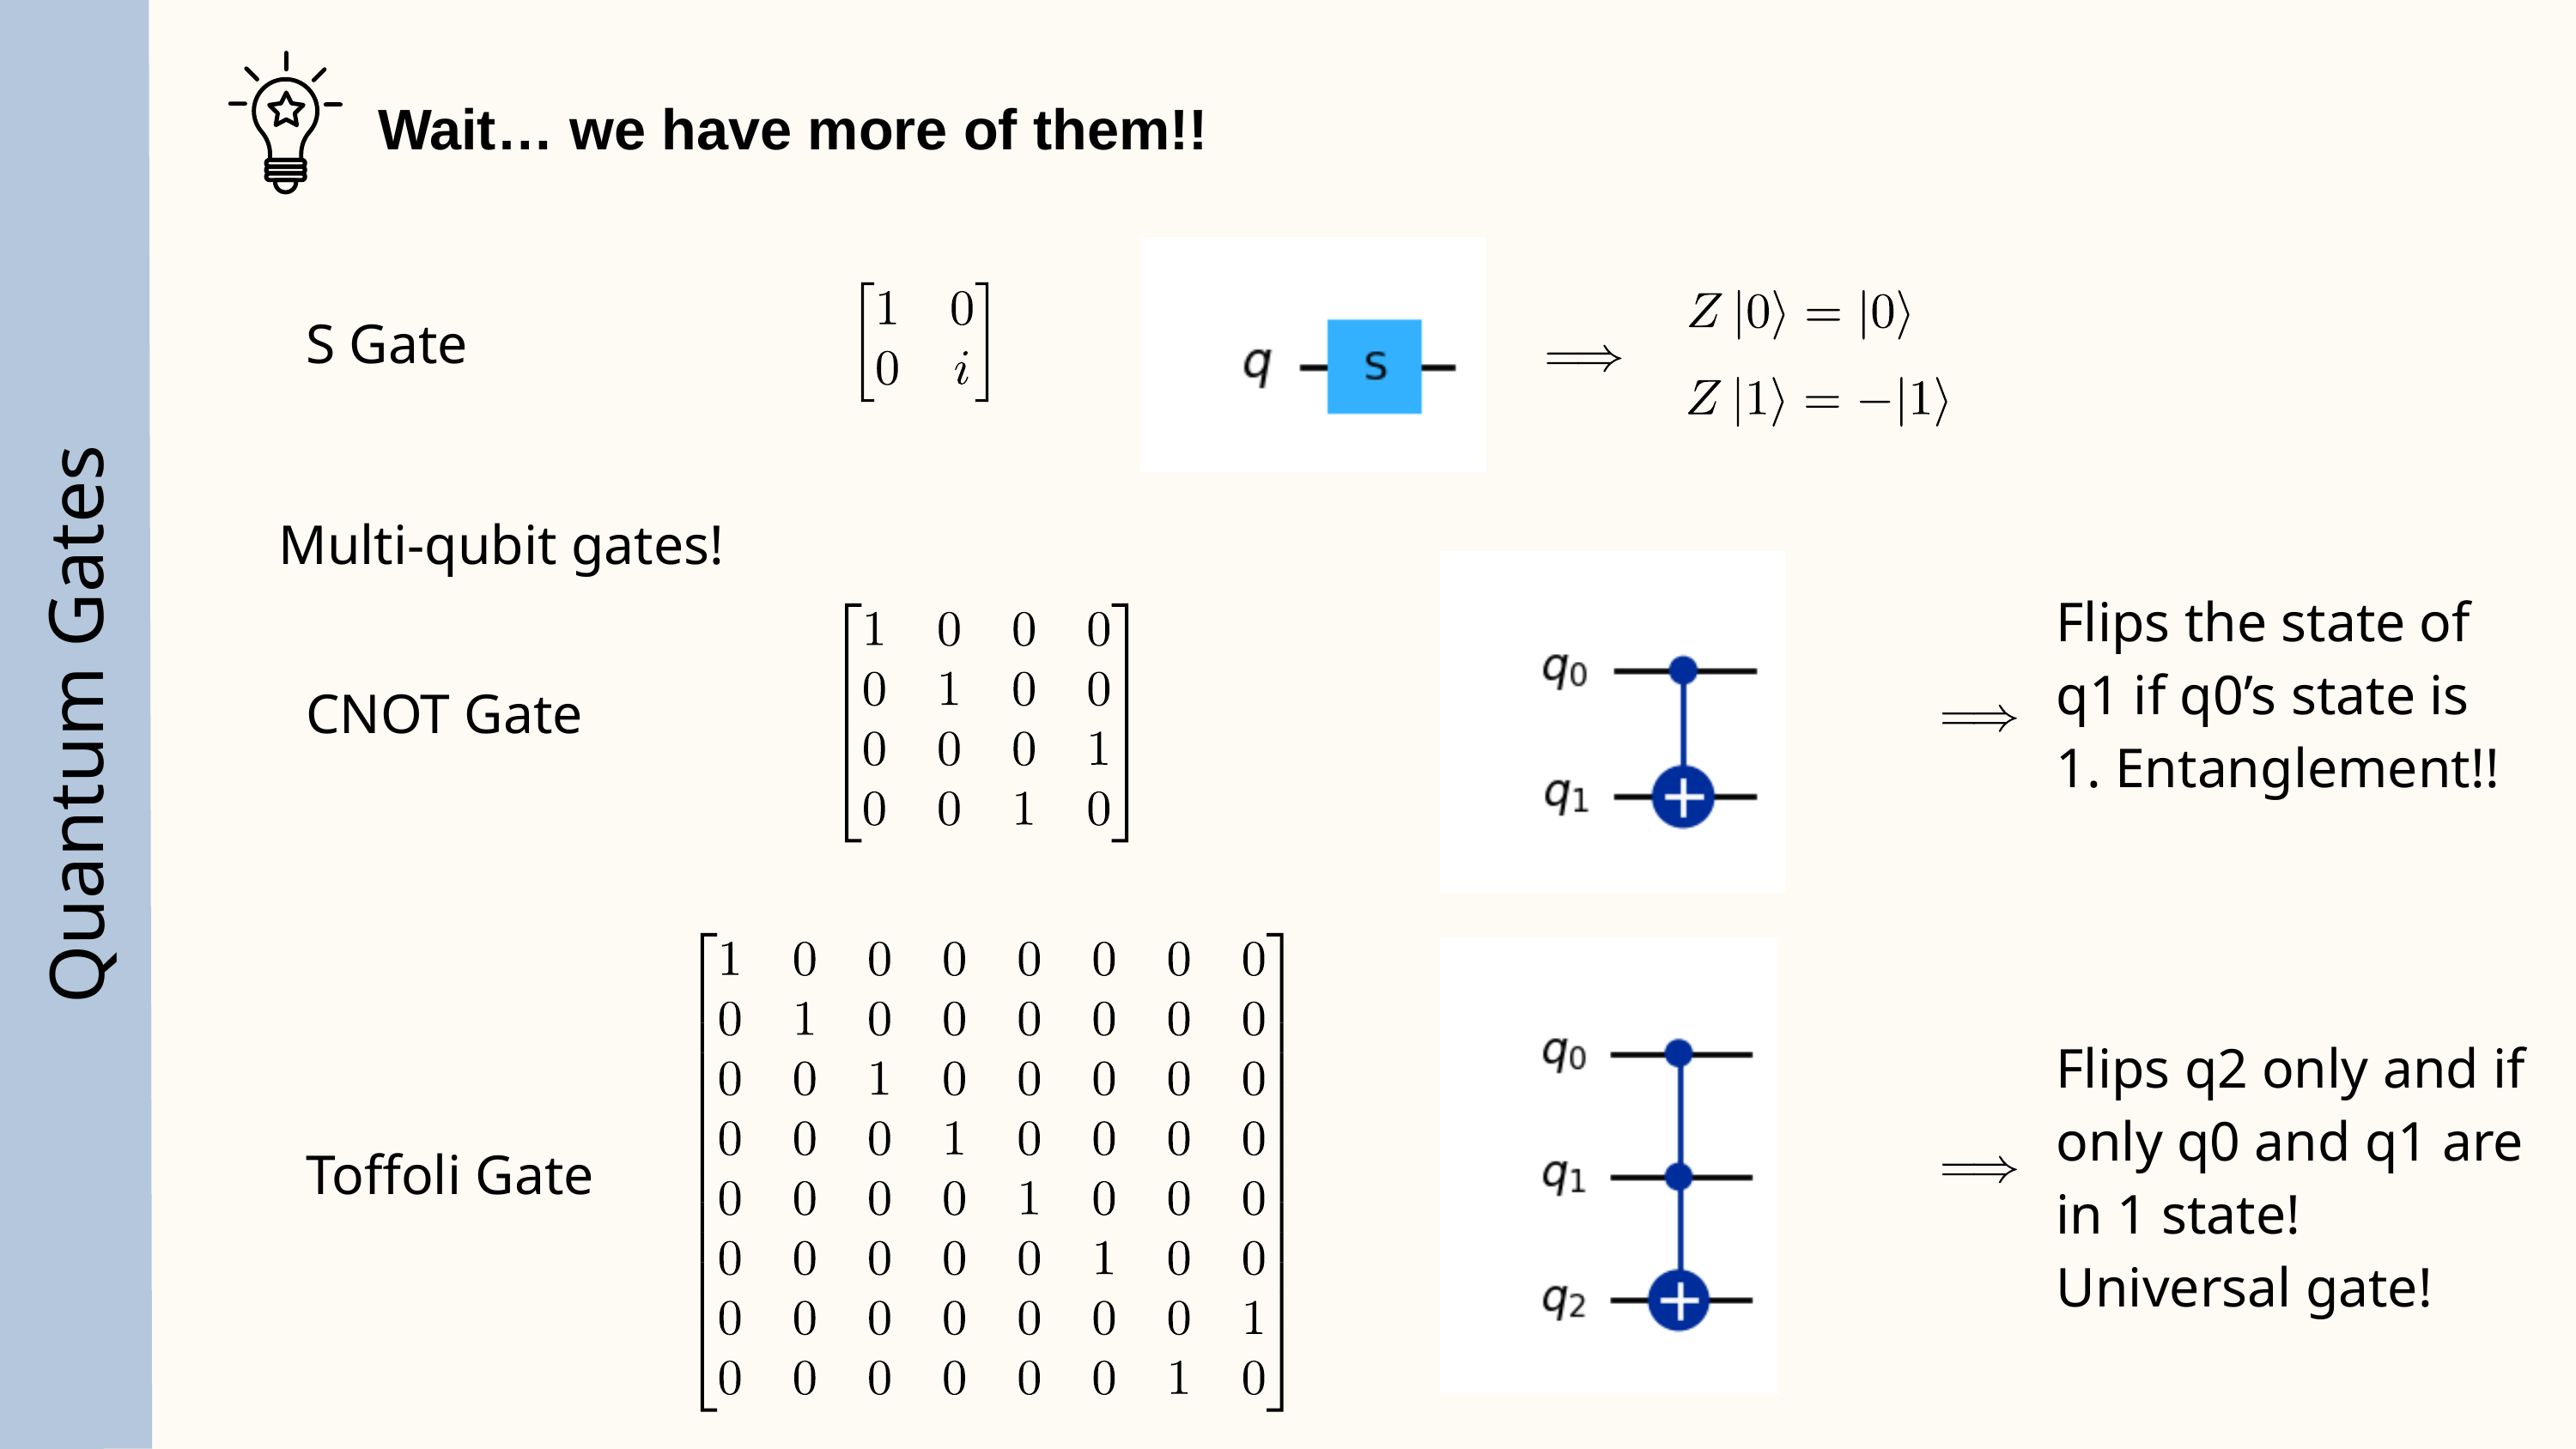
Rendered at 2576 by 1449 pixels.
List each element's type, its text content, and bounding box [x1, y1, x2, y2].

picture [1941, 704, 2017, 732]
picture [1686, 374, 1949, 429]
text_box S Gate [293, 300, 736, 385]
picture [1140, 237, 1486, 472]
picture [1546, 344, 1622, 373]
text_box Flips the state of q1 if q0’s state is 1. Entanglement!! [2043, 578, 2551, 883]
text_box [228, 51, 343, 195]
picture [859, 280, 991, 404]
text_box Wait… we have more of them!! [365, 91, 1224, 177]
picture [1440, 937, 1778, 1395]
text_box Multi-qubit gates! [265, 500, 1912, 587]
picture [698, 931, 1285, 1414]
picture [1941, 1155, 2017, 1184]
title Quantum Gates [0, 0, 153, 1449]
picture [842, 601, 1131, 845]
text_box Flips q2 only and if only q0 and q1 are in 1 state! Universal gate! [2043, 1024, 2551, 1330]
text_box Toffoli Gate [293, 1131, 736, 1217]
text_box CNOT Gate [293, 670, 736, 755]
picture [1440, 551, 1785, 893]
picture [1688, 289, 1910, 340]
